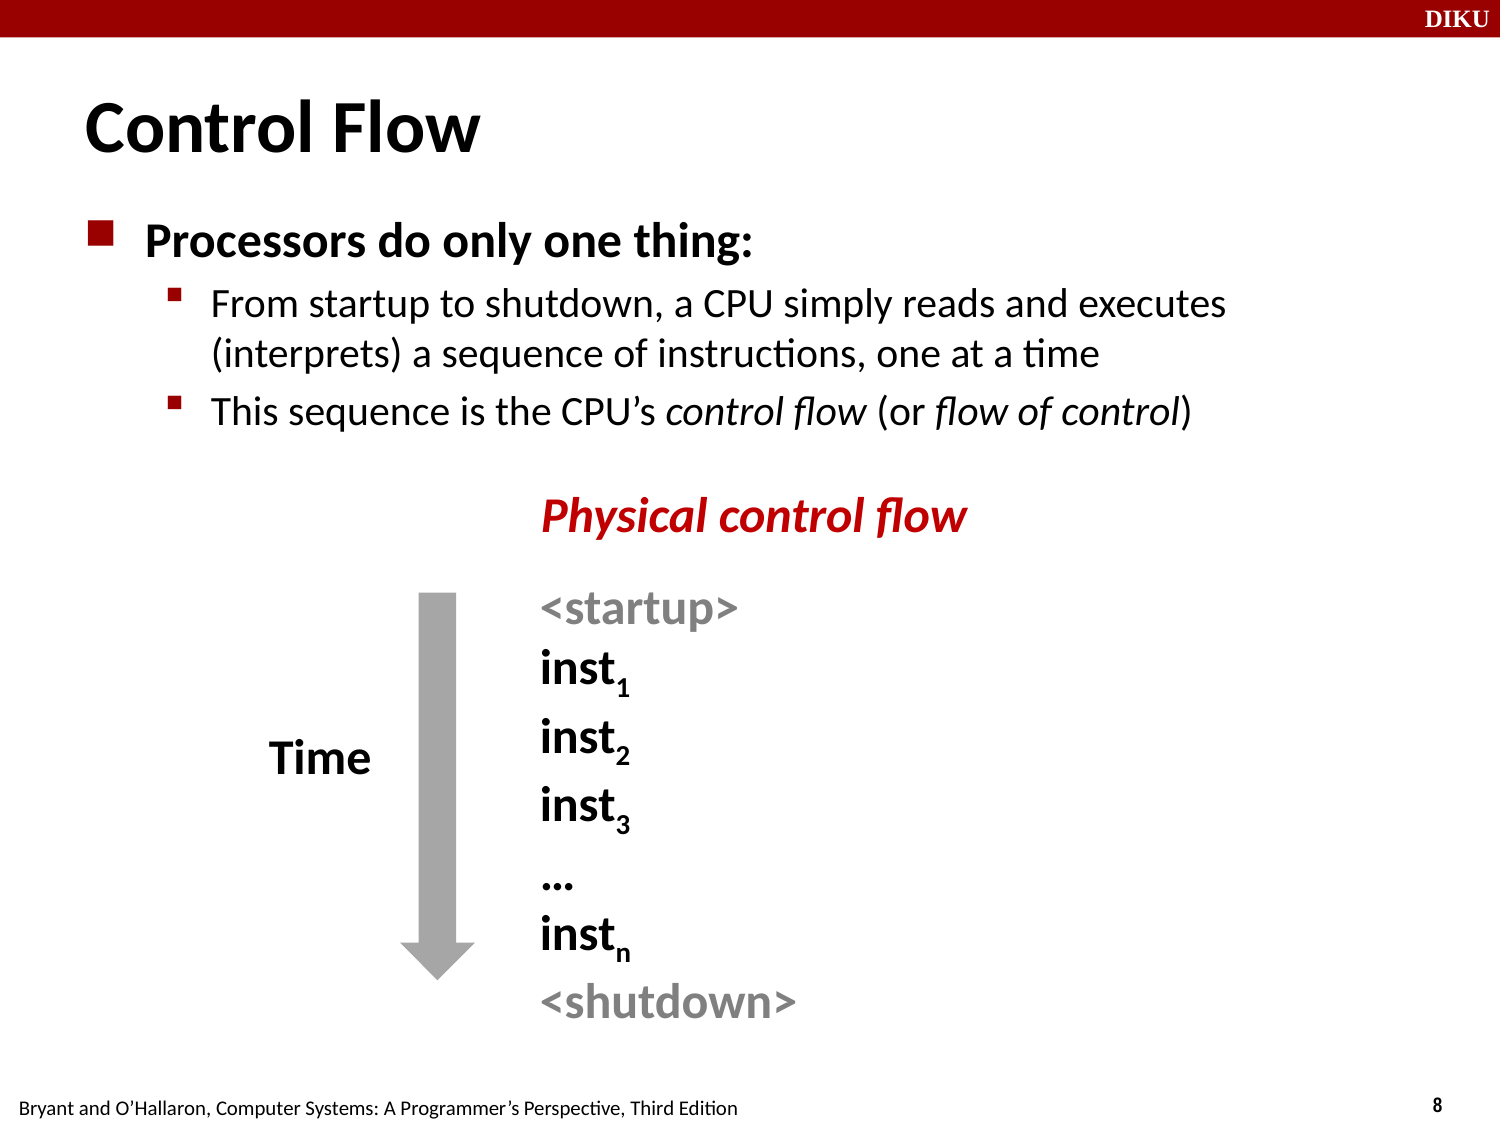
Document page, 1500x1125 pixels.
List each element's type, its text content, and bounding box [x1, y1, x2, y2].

text_box [399, 592, 475, 981]
text_box <startup> inst1 inst2 inst3 … instn <shutdown> [525, 567, 813, 1036]
text_box Physical control flow [526, 474, 983, 550]
text_box Processors do only one thing: From startup to shutdown, a CPU simply reads and executes (interprets) a sequence of instructions, one at a time This sequence is the CPU’s control flow (or flow of control) [74, 199, 1435, 486]
text_box Control Flow [70, 75, 775, 169]
text_box Time [254, 716, 387, 792]
